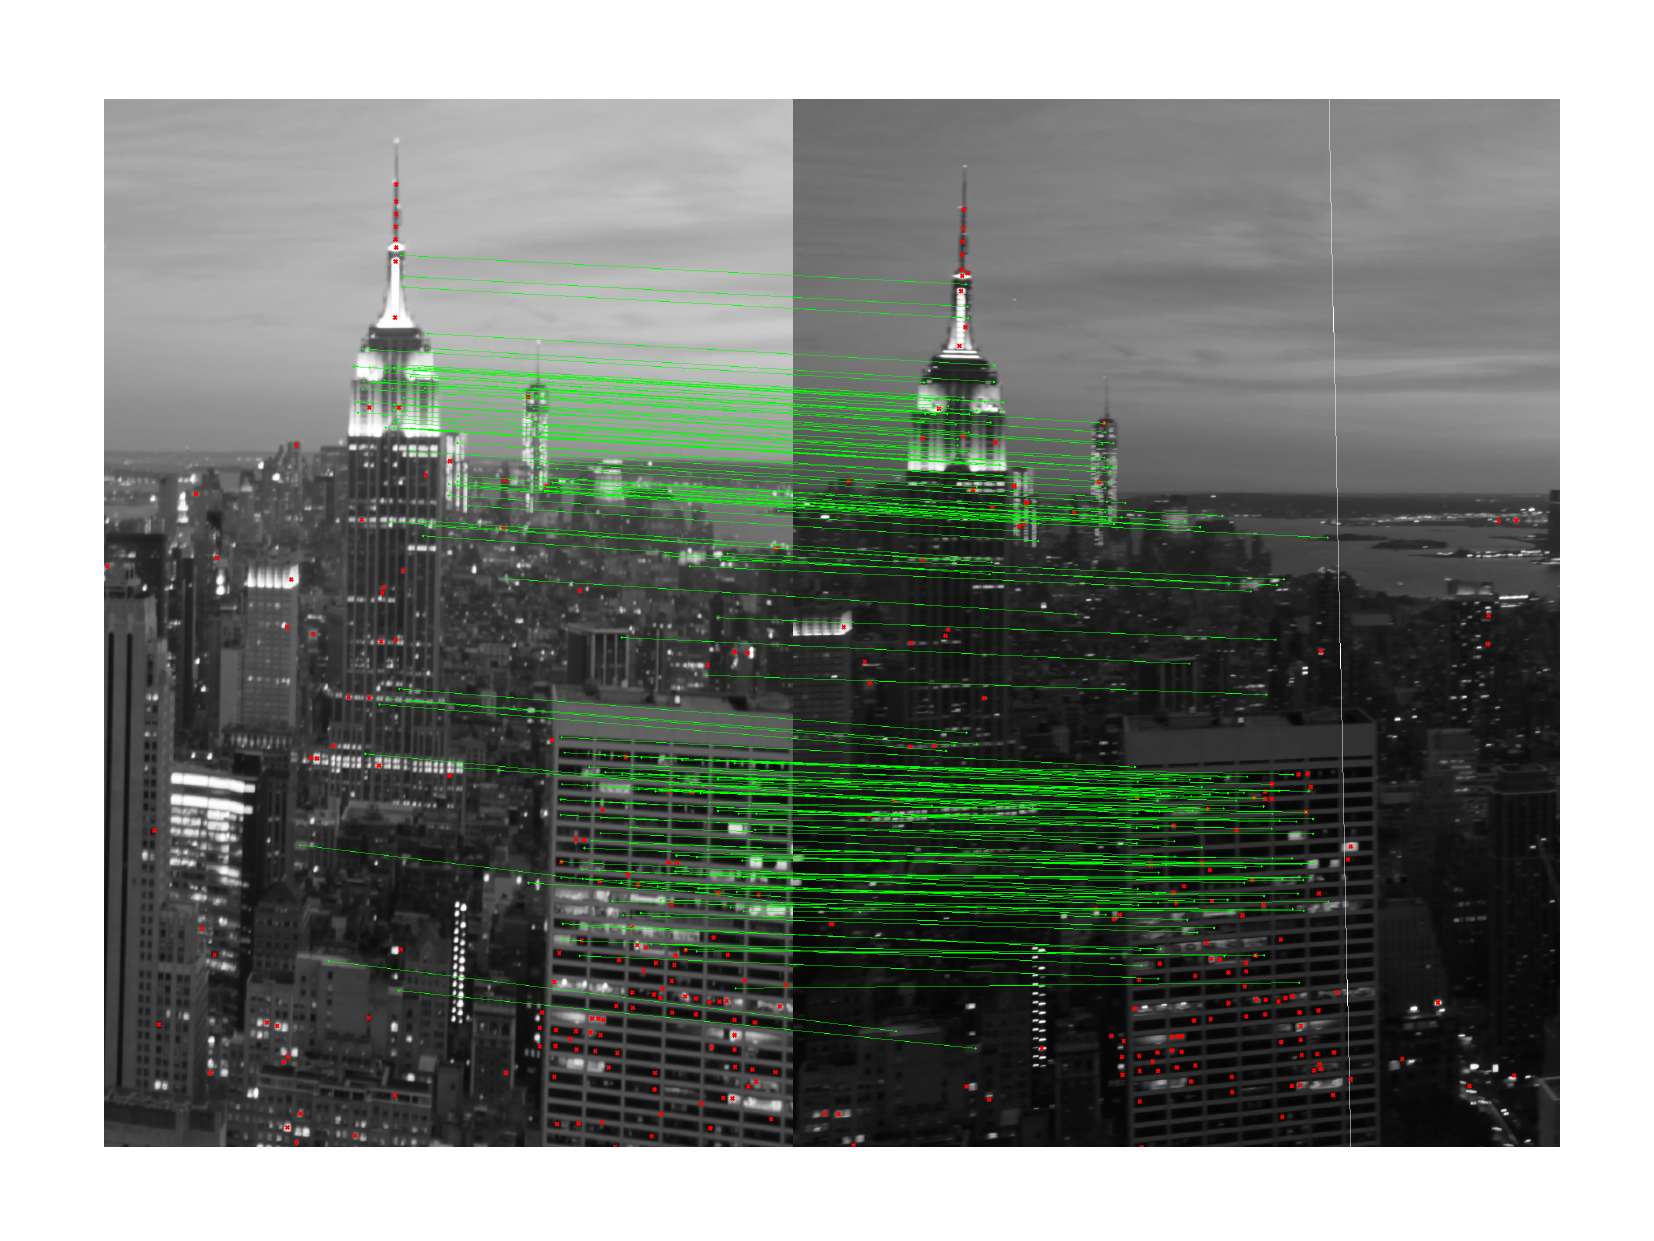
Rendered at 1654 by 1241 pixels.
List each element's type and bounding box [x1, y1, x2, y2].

picture [104, 99, 1560, 1147]
